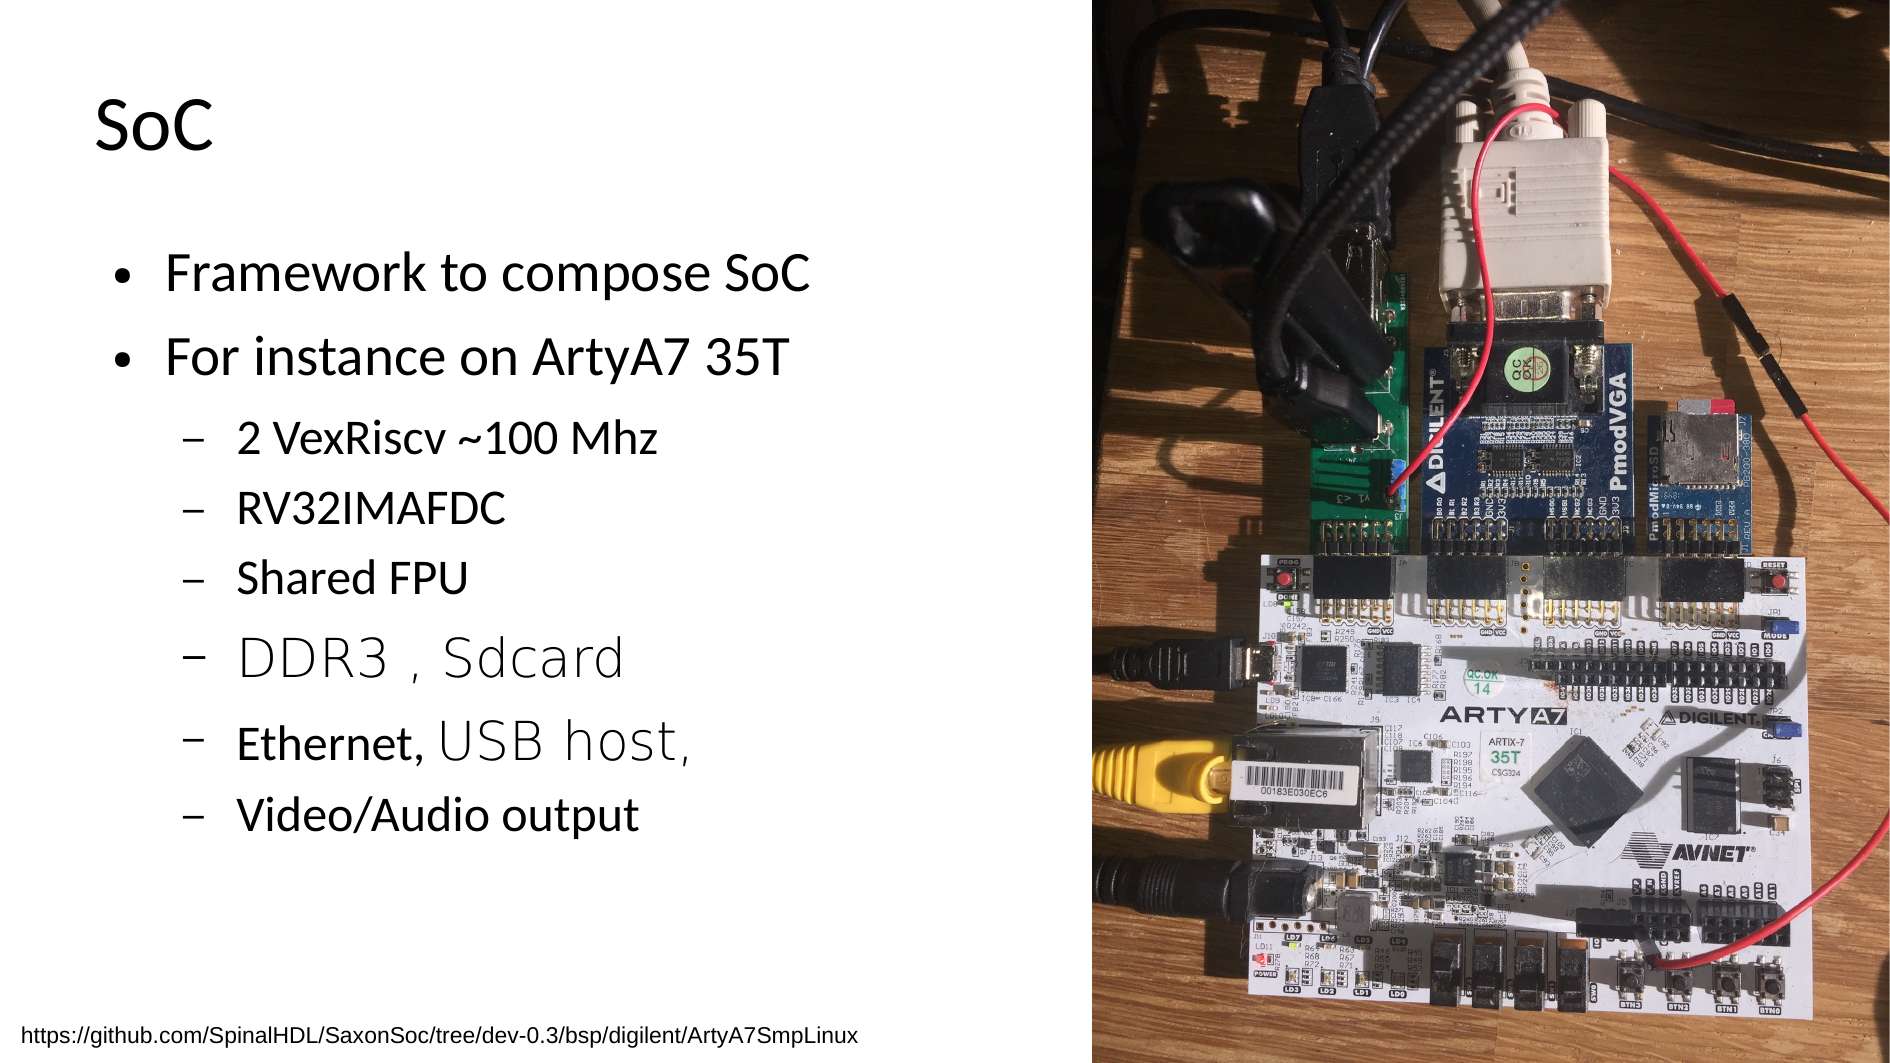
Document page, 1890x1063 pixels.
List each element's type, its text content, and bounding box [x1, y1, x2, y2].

picture [1092, 0, 1890, 1063]
text_box https://github.com/SpinalHDL/SaxonSoc/tree/dev-0.3/bsp/digilent/ArtyA7SmpLinux [6, 1015, 875, 1057]
list Framework to compose SoC For instance on ArtyA7 35T 2 VexRiscv ~100 Mhz RV32IMAFDC Shared FPU DDR3 , Sdcard Ethernet, USB host, Video/Audio output [94, 248, 1878, 1016]
title SoC [94, 42, 1092, 220]
